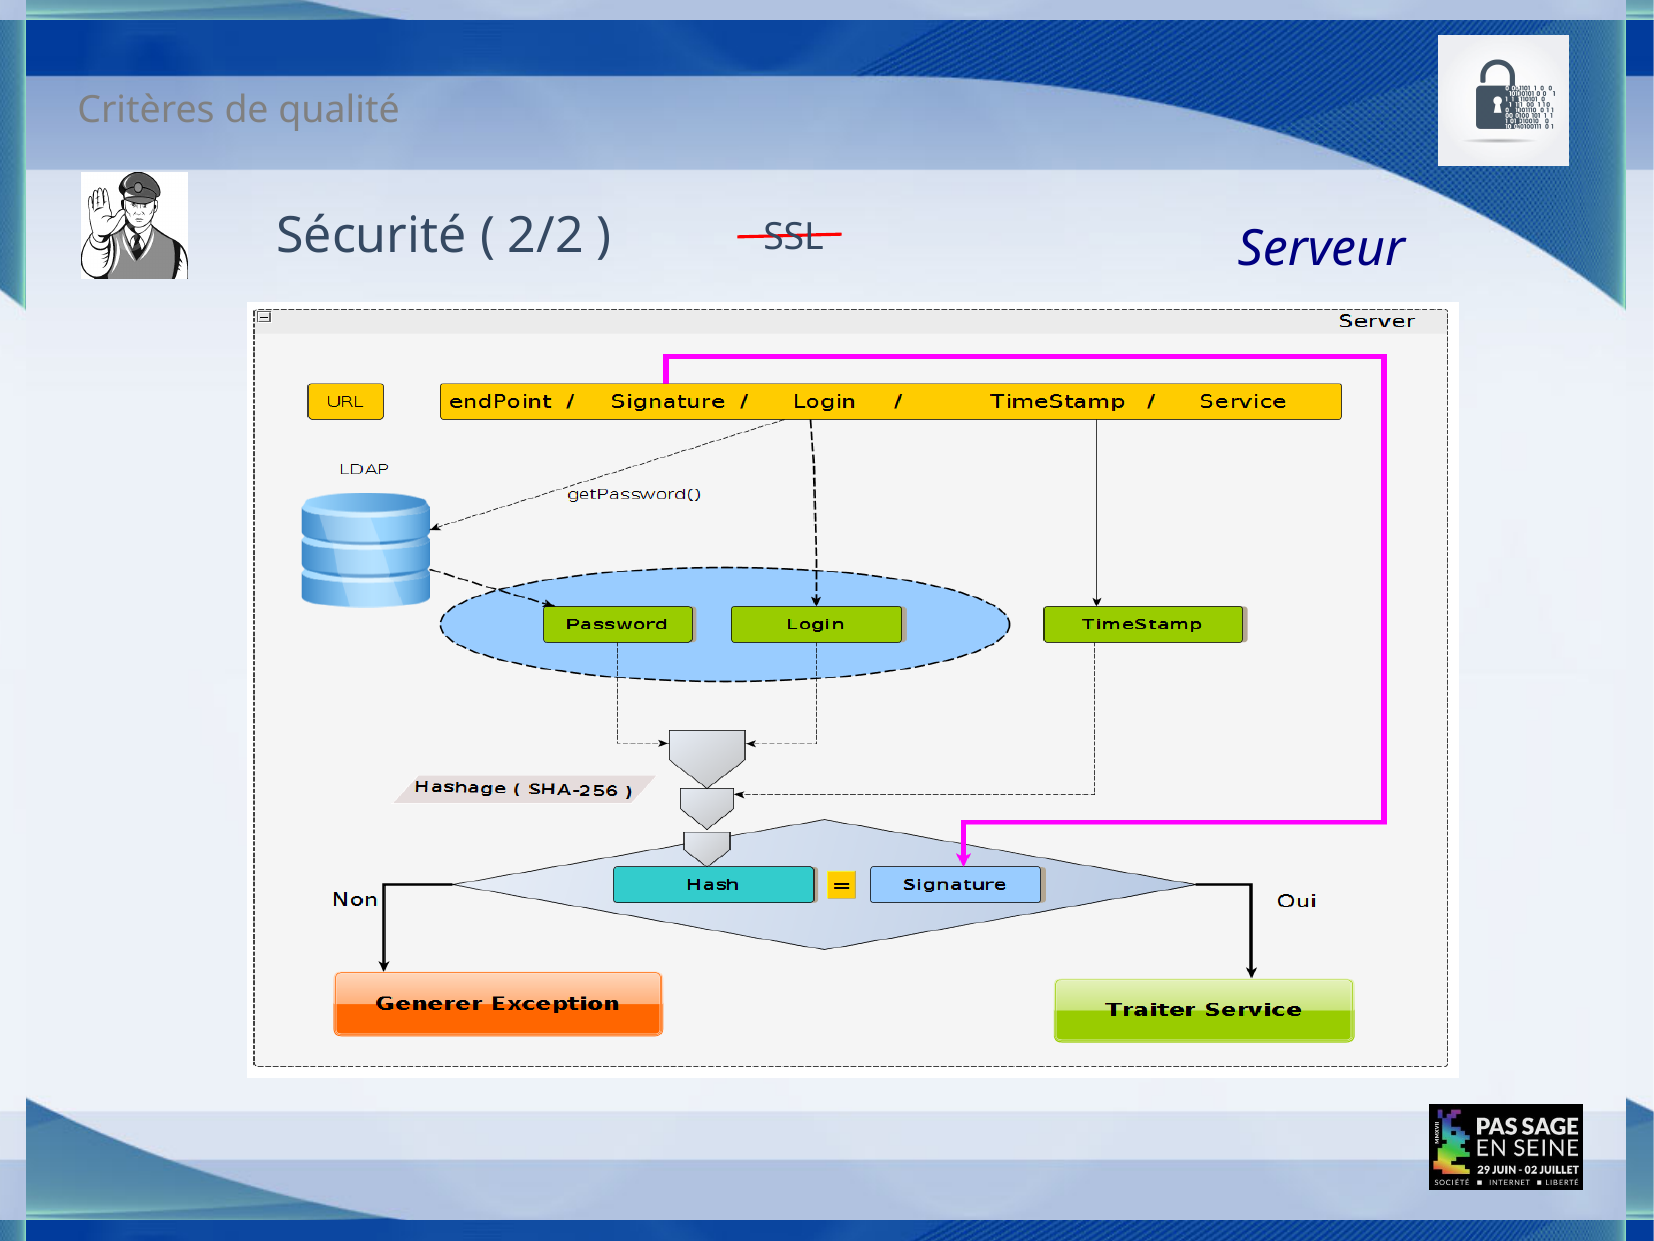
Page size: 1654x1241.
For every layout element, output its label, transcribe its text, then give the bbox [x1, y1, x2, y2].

title Critères de qualité [11, 86, 466, 131]
title SSL [737, 208, 851, 263]
title Sécurité ( 2/2 ) [202, 200, 686, 267]
title Serveur [1195, 213, 1448, 279]
picture [0, 0, 1654, 1241]
